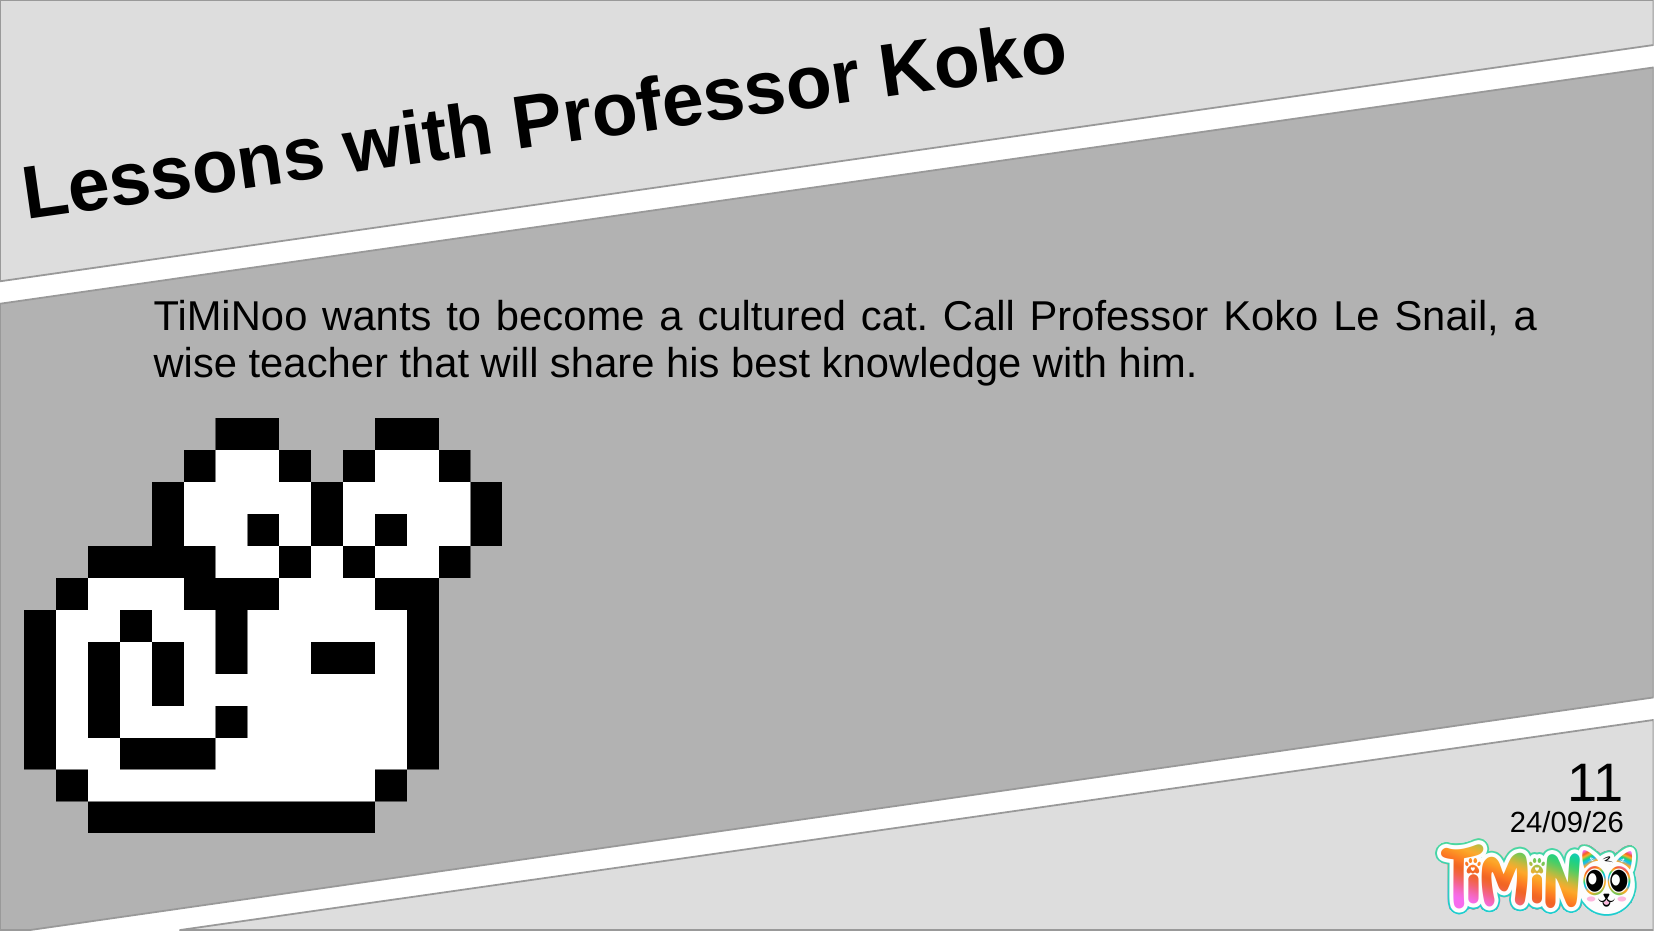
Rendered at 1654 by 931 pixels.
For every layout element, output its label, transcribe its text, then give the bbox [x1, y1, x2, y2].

title Lessons with Professor Koko [11, 0, 1496, 272]
list TiMiNoo wants to become a cultured cat. Call Professor Koko Le Snail, a wise teacher that will share his best knowledge with him. [82, 292, 1538, 833]
picture [1435, 838, 1638, 916]
picture [24, 418, 502, 833]
